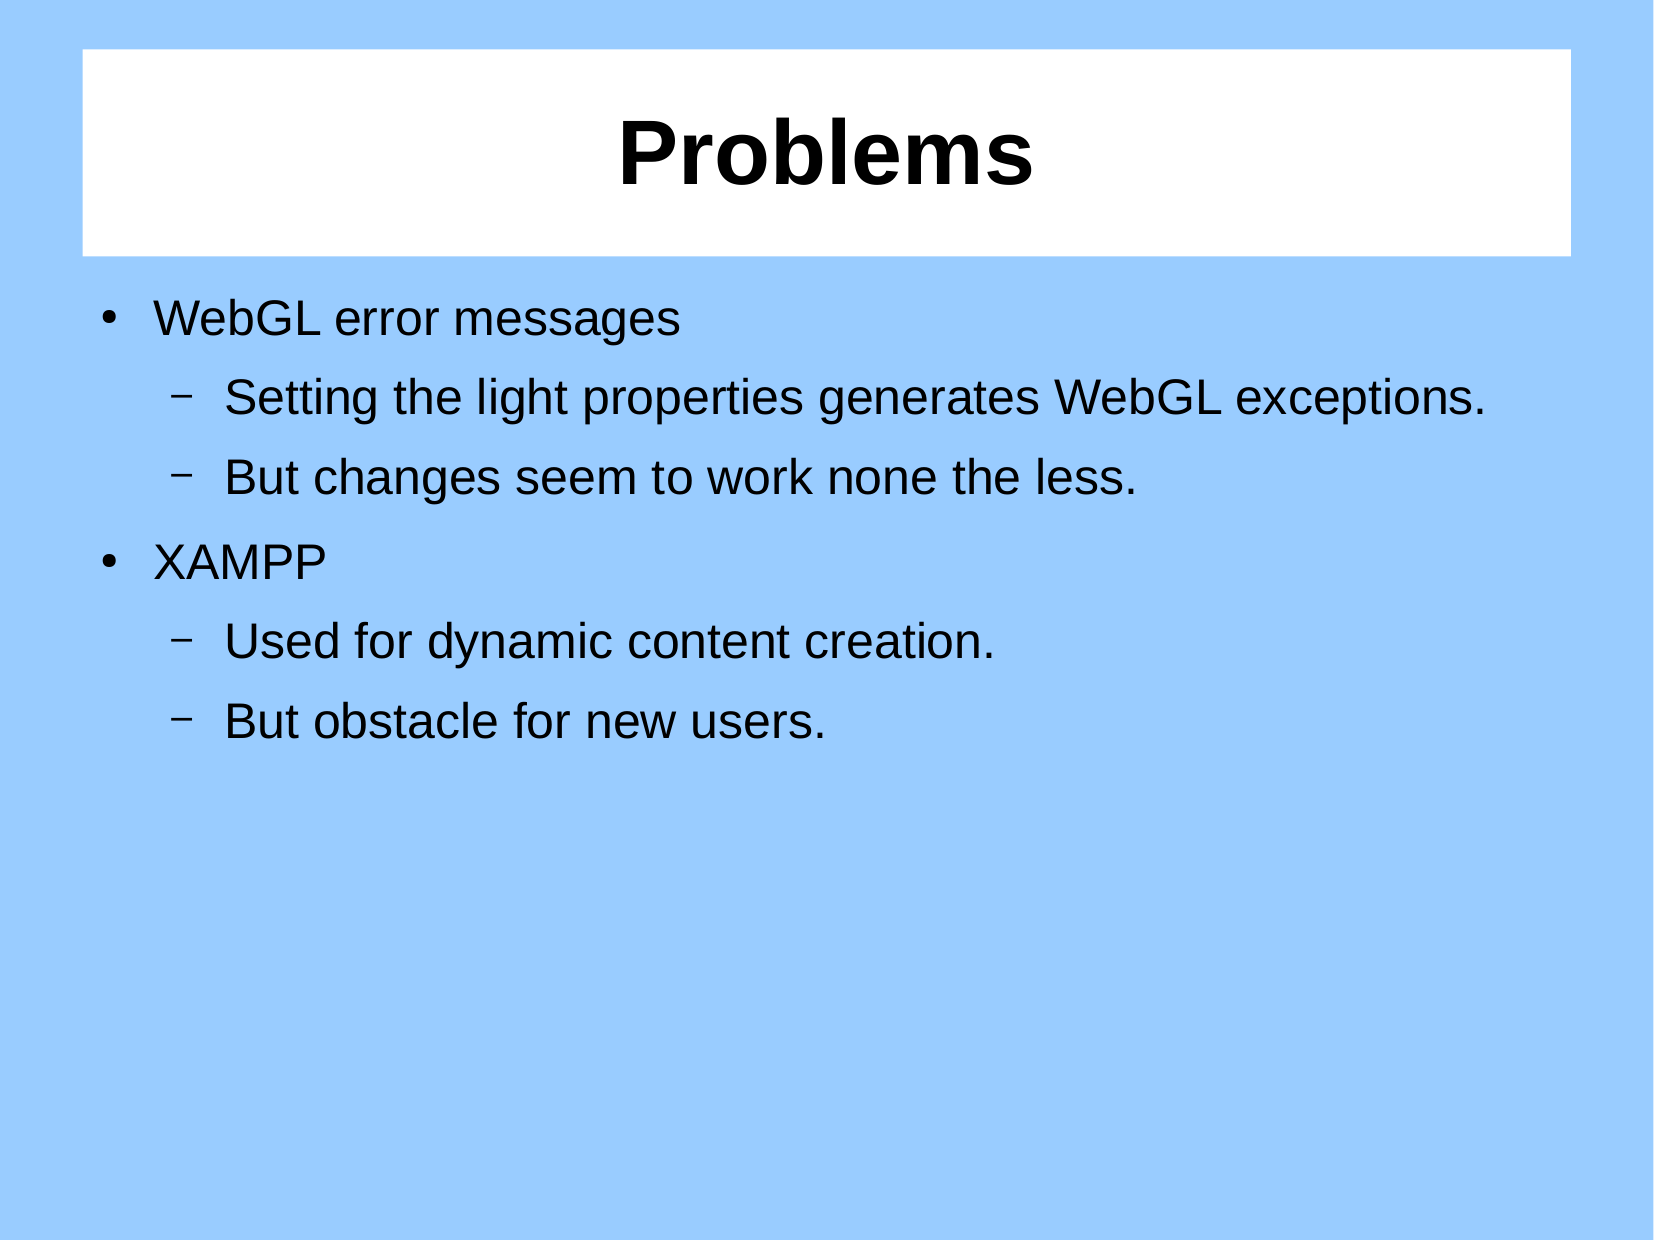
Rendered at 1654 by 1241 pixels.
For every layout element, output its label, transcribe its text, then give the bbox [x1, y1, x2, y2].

title Problems [82, 49, 1571, 257]
list WebGL error messages Setting the light properties generates WebGL exceptions. But changes seem to work none the less. XAMPP Used for dynamic content creation. But obstacle for new users. [82, 290, 1571, 1170]
